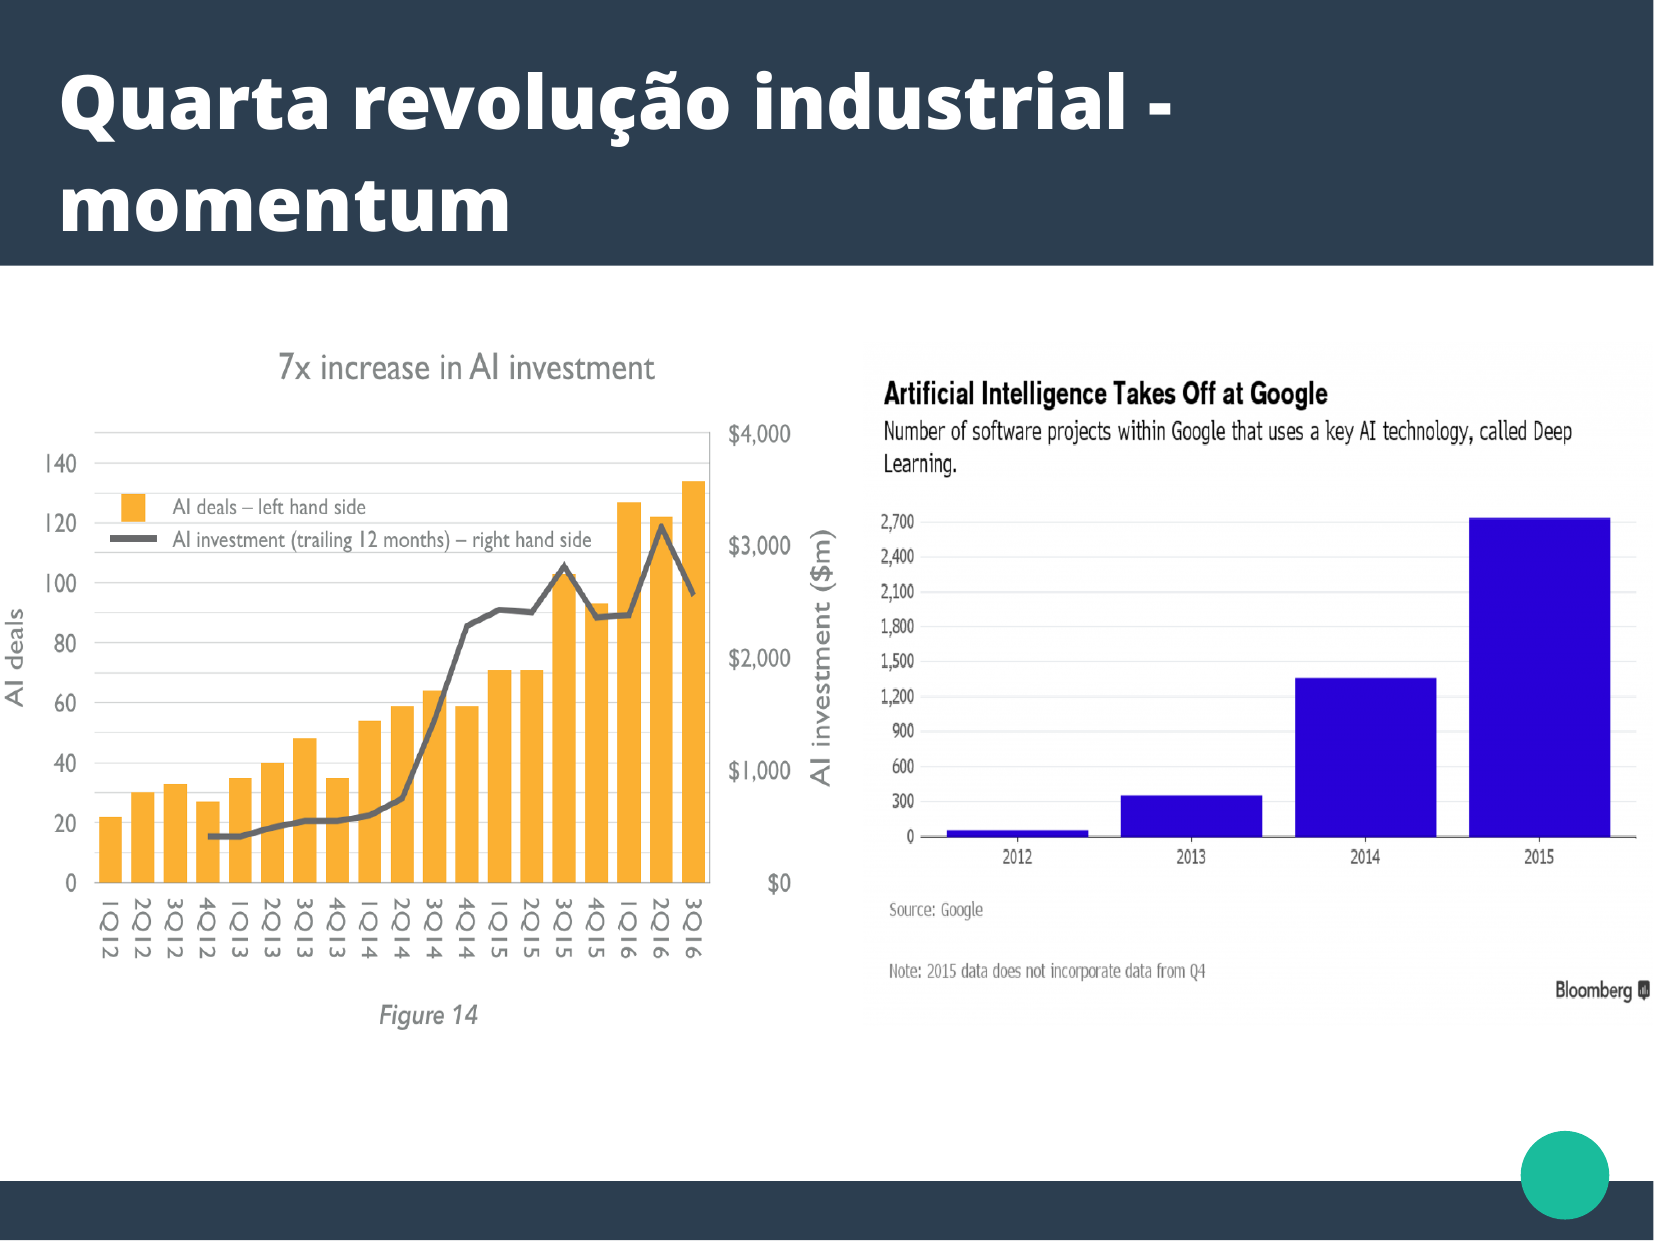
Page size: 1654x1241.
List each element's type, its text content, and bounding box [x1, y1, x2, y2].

picture [0, 342, 851, 1040]
picture [863, 342, 1654, 1028]
title Quarta revolução industrial - momentum [59, 49, 1595, 207]
